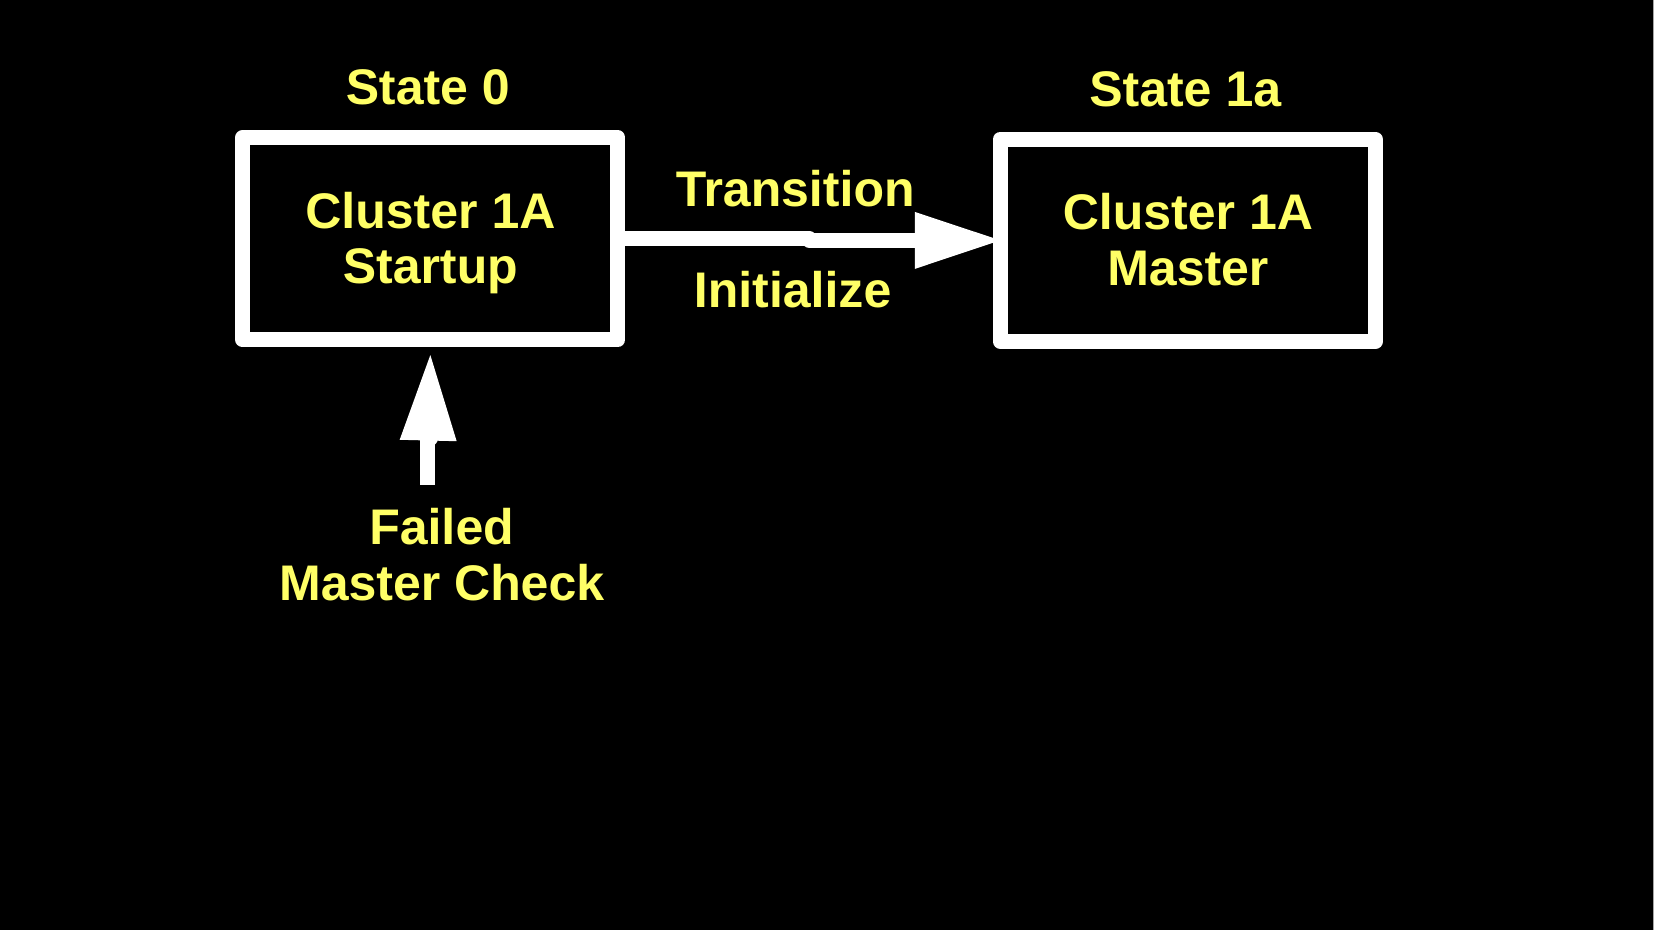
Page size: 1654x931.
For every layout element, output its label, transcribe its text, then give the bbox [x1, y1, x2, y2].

text_box Initialize [652, 254, 933, 326]
text_box State 1a [1045, 53, 1326, 125]
text_box Cluster 1A Startup [242, 137, 618, 340]
text_box State 0 [287, 51, 568, 123]
text_box Cluster 1A Master [1000, 139, 1376, 342]
text_box Failed Master Check [220, 491, 663, 623]
text_box Transition [655, 154, 936, 225]
